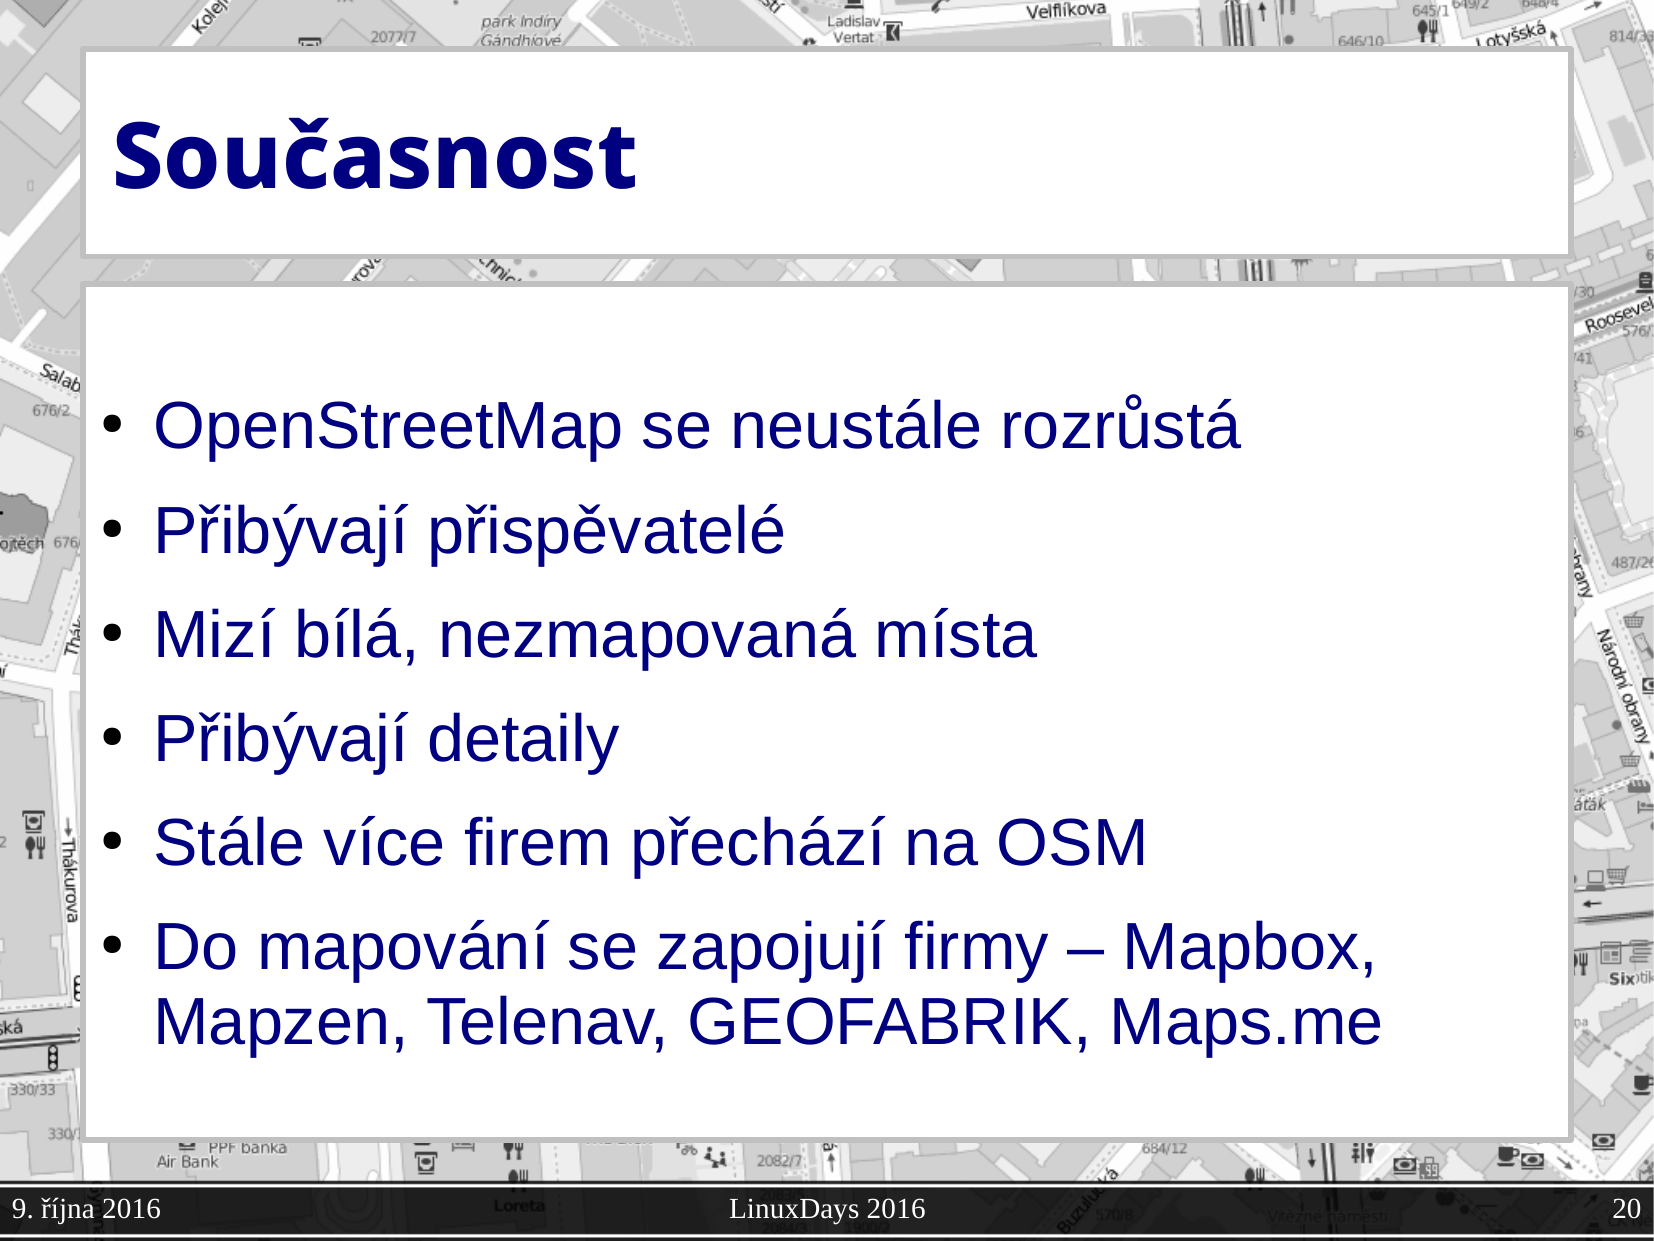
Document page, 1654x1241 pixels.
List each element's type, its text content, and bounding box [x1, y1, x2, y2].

picture [0, 0, 1654, 1241]
list OpenStreetMap se neustále rozrůstá Přibývají přispěvatelé Mizí bílá, nezmapovaná místa Přibývají detaily Stále více firem přechází na OSM Do mapování se zapojují firmy – Mapbox, Mapzen, Telenav, GEOFABRIK, Maps.me [82, 284, 1571, 1140]
title Současnost [82, 49, 1571, 257]
